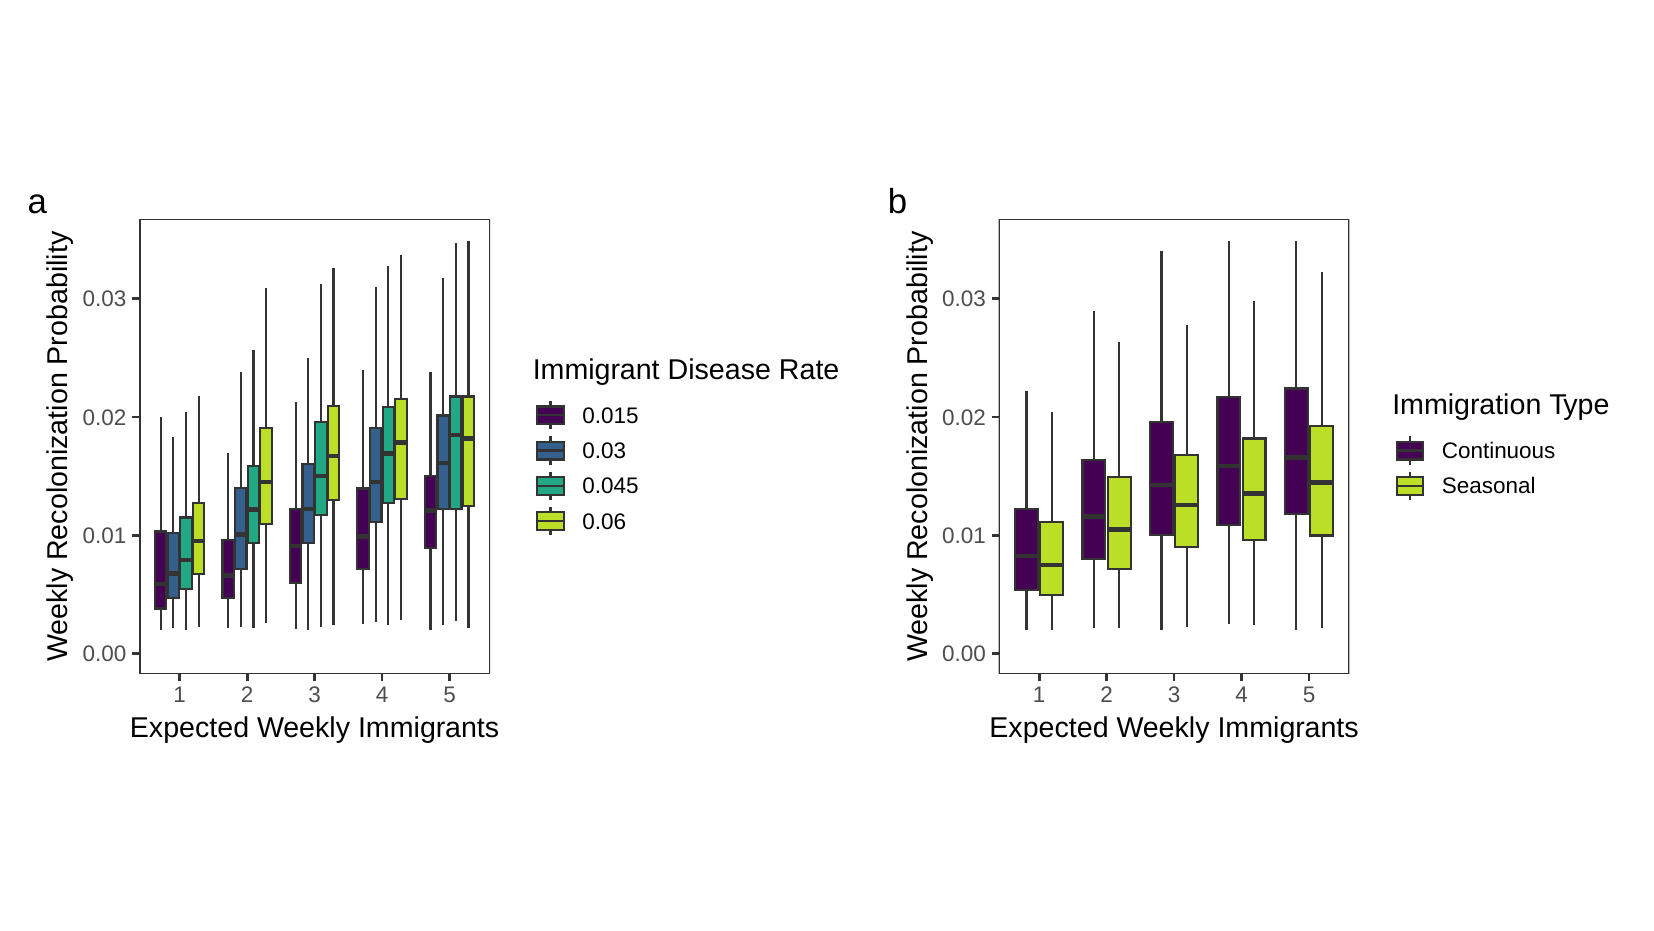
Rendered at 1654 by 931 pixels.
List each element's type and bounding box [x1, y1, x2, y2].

picture [1, 160, 1654, 772]
